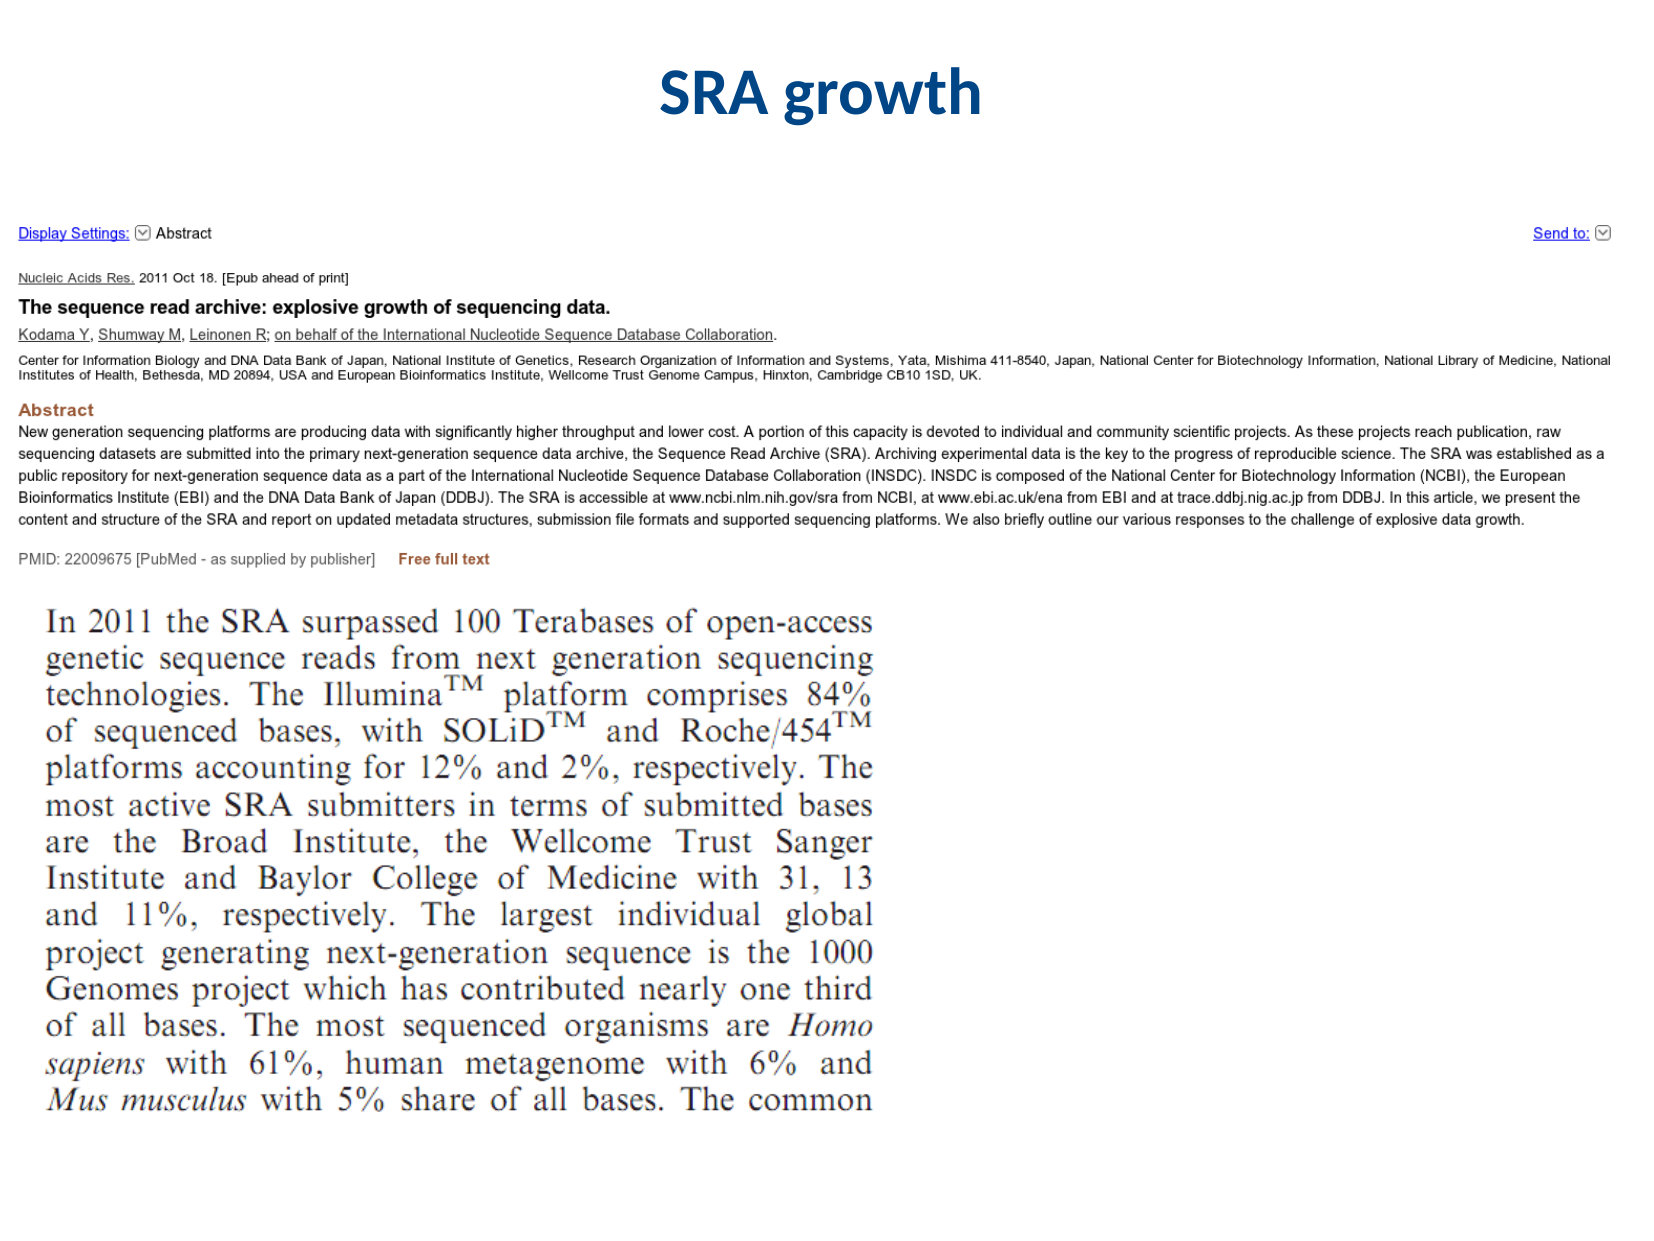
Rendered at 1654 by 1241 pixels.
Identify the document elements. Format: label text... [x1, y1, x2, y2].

picture [10, 224, 1613, 578]
title SRA growth [85, 18, 1574, 177]
picture [37, 599, 901, 1126]
